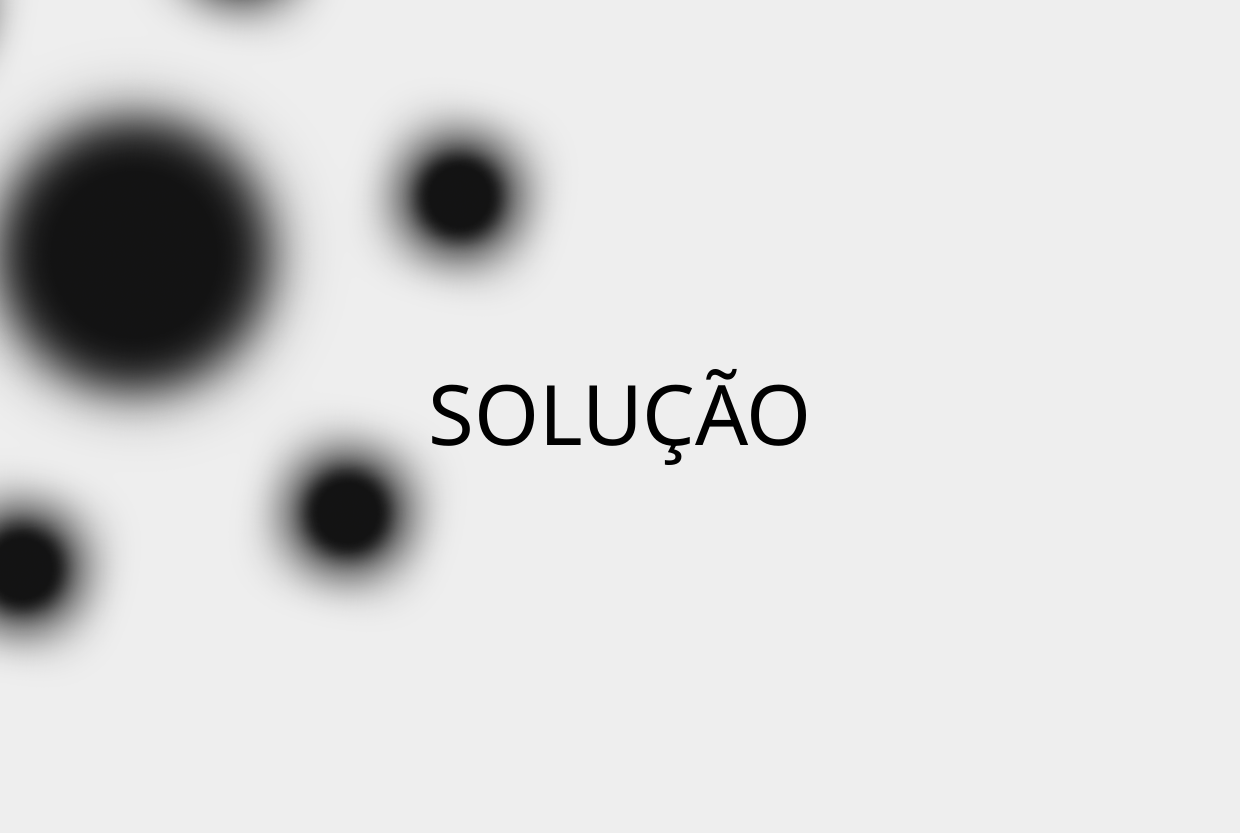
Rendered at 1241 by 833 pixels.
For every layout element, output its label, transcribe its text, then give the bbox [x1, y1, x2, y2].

title SOLUÇÃO [579, 355, 1099, 472]
picture [0, 0, 579, 688]
